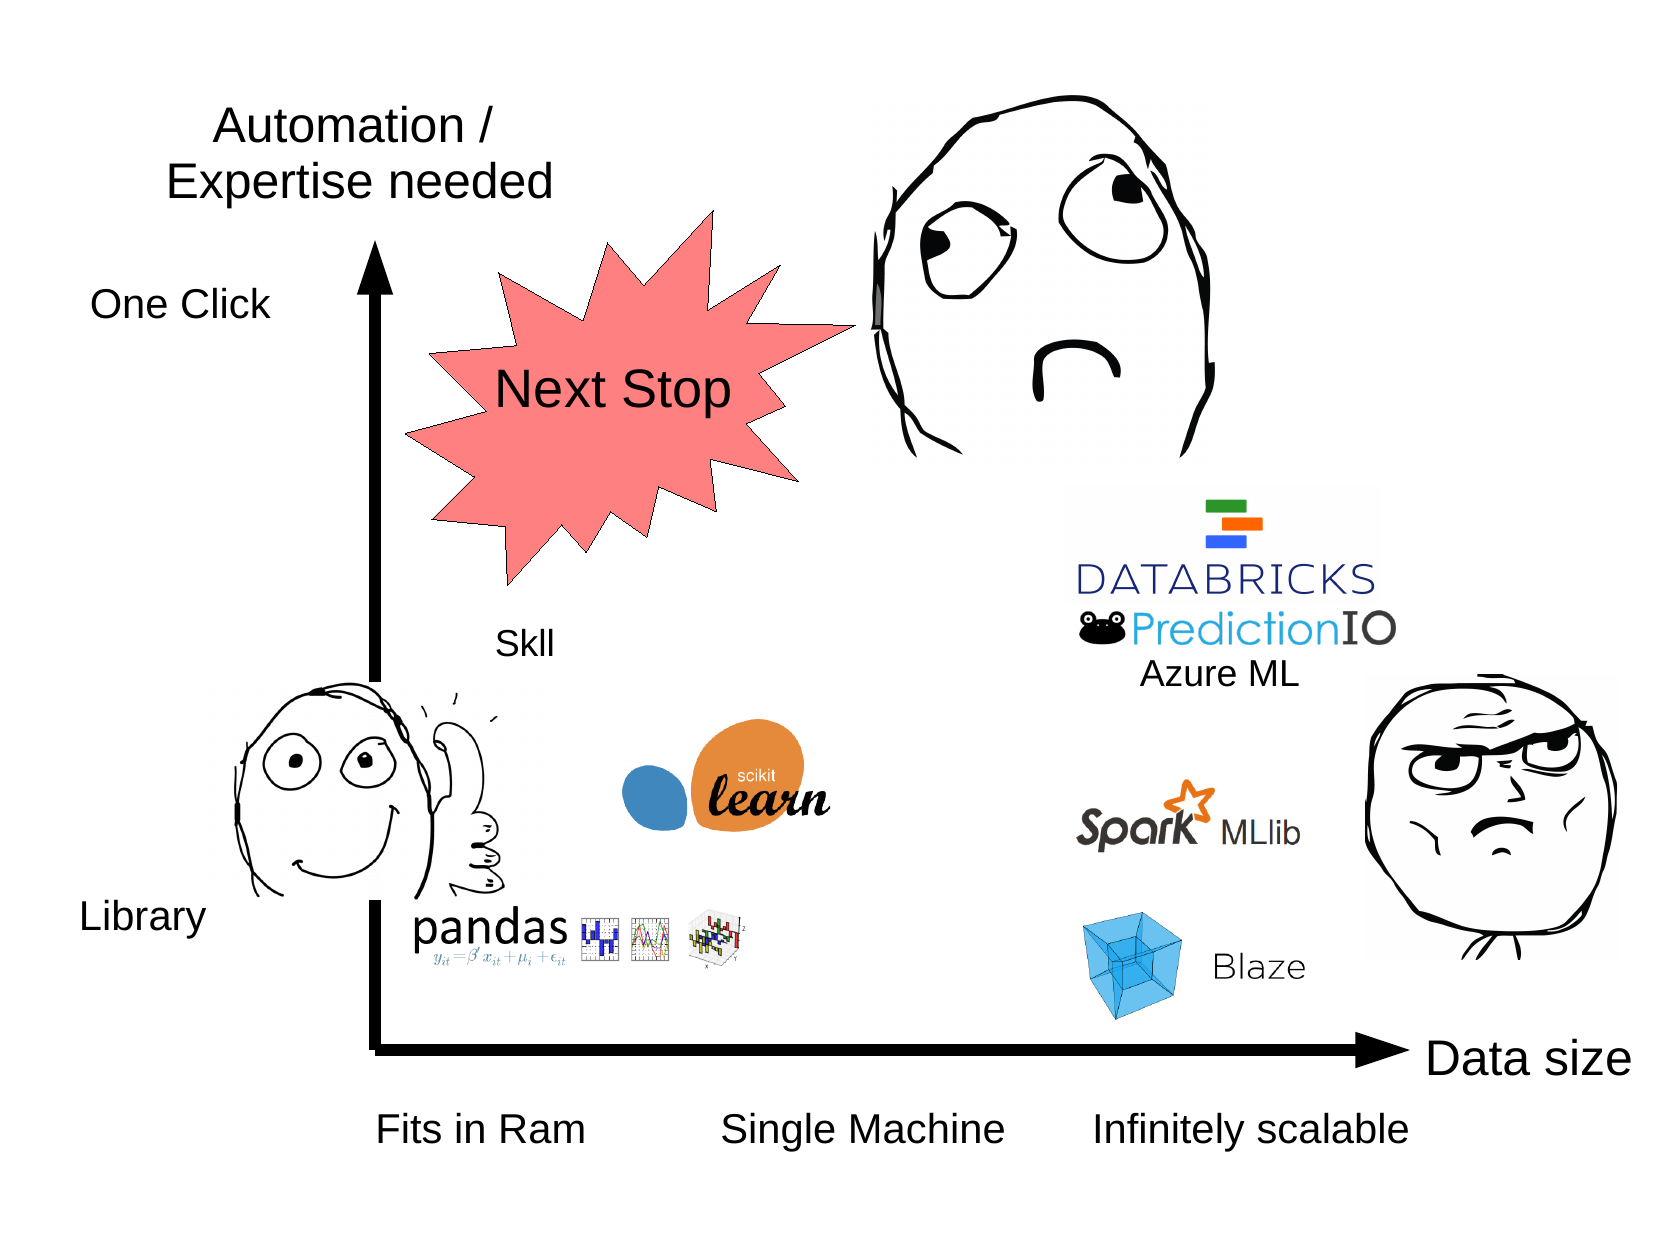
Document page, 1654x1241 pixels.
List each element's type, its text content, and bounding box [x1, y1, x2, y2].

picture [195, 682, 766, 976]
text_box Single Machine [705, 1098, 1051, 1161]
text_box Library [63, 885, 244, 947]
text_box Fits in Ram [360, 1098, 705, 1161]
text_box Data size [1410, 1023, 1653, 1095]
text_box [405, 413, 799, 586]
text_box Automation / Expertise needed [105, 90, 616, 226]
picture [622, 719, 841, 856]
text_box Infinitely scalable [1077, 1098, 1426, 1164]
picture [1065, 764, 1338, 866]
picture [1079, 610, 1396, 646]
text_box [429, 210, 856, 422]
picture [1065, 485, 1381, 605]
picture [1046, 674, 1618, 1036]
text_box Skll [480, 615, 571, 676]
picture [870, 89, 1217, 469]
text_box Azure ML [1125, 646, 1396, 702]
text_box One Click [75, 273, 286, 336]
text_box Next Stop [480, 351, 751, 451]
